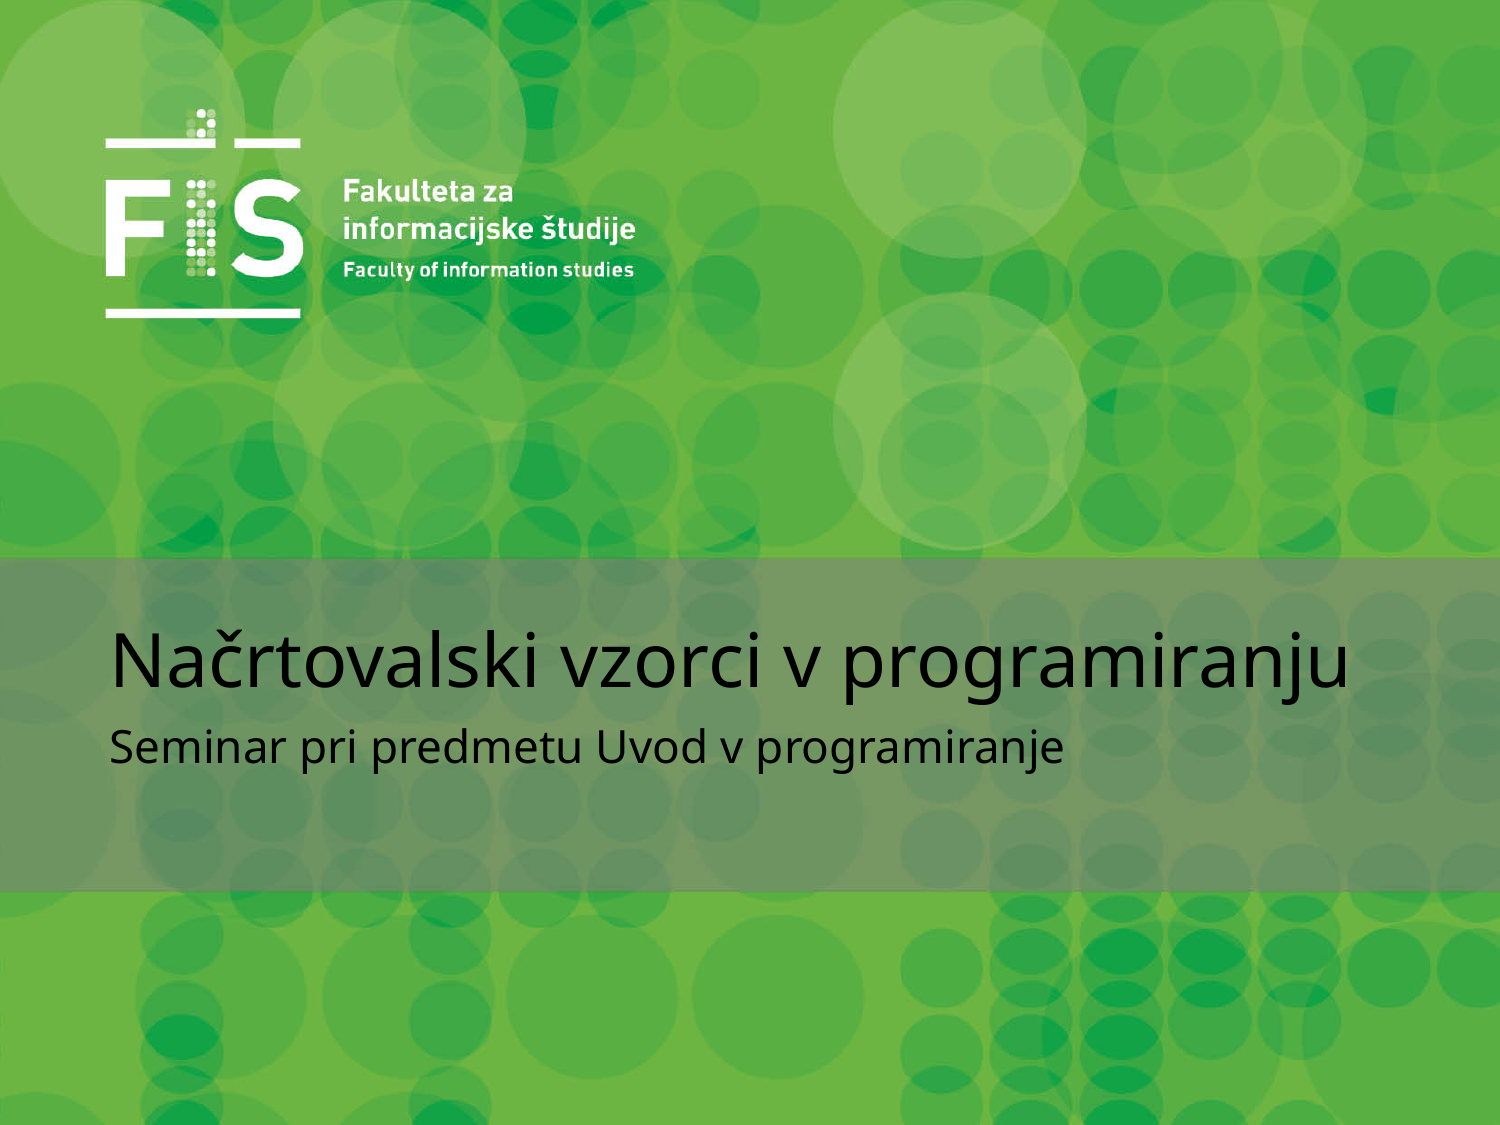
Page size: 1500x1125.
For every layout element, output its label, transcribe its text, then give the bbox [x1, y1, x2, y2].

list Načrtovalski vzorci v programiranju Seminar pri predmetu Uvod v programiranje [94, 615, 1430, 855]
picture [0, 0, 1500, 1125]
